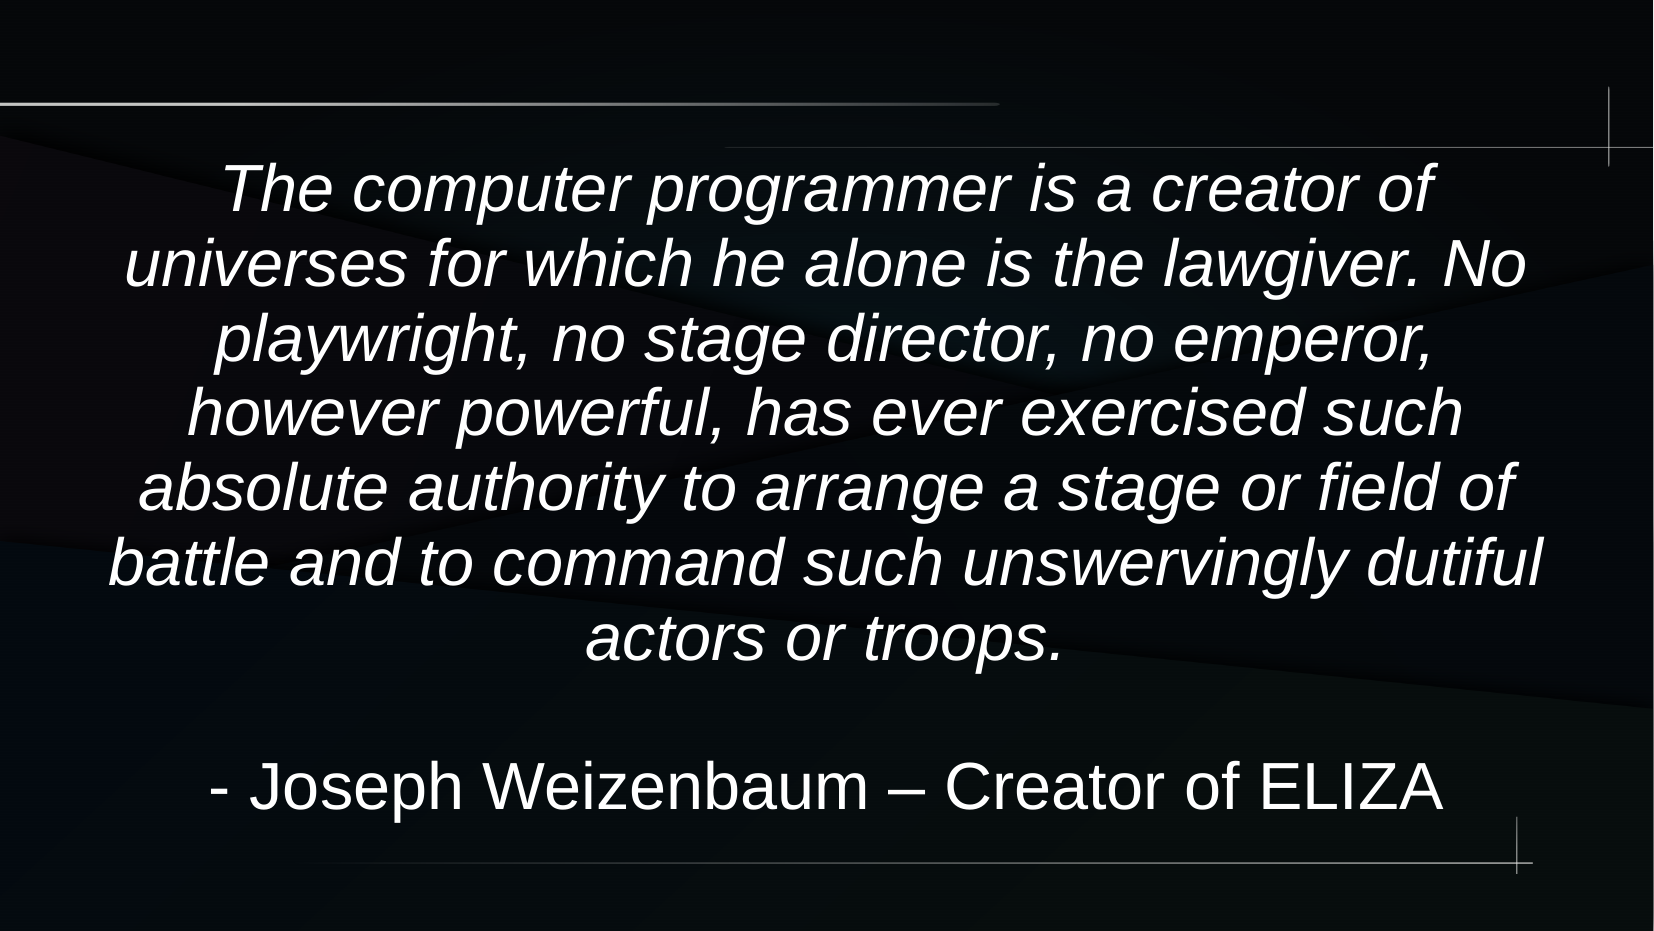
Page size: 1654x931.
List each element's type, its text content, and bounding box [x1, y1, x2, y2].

picture [0, 0, 1654, 931]
subtitle The computer programmer is a creator of universes for which he alone is the lawgiver. No playwright, no stage director, no emperor, however powerful, has ever exercised such absolute authority to arrange a stage or field of battle and to command such unswervingly dutiful actors or troops. - Joseph Weizenbaum – Creator of ELIZA [82, 186, 1571, 788]
